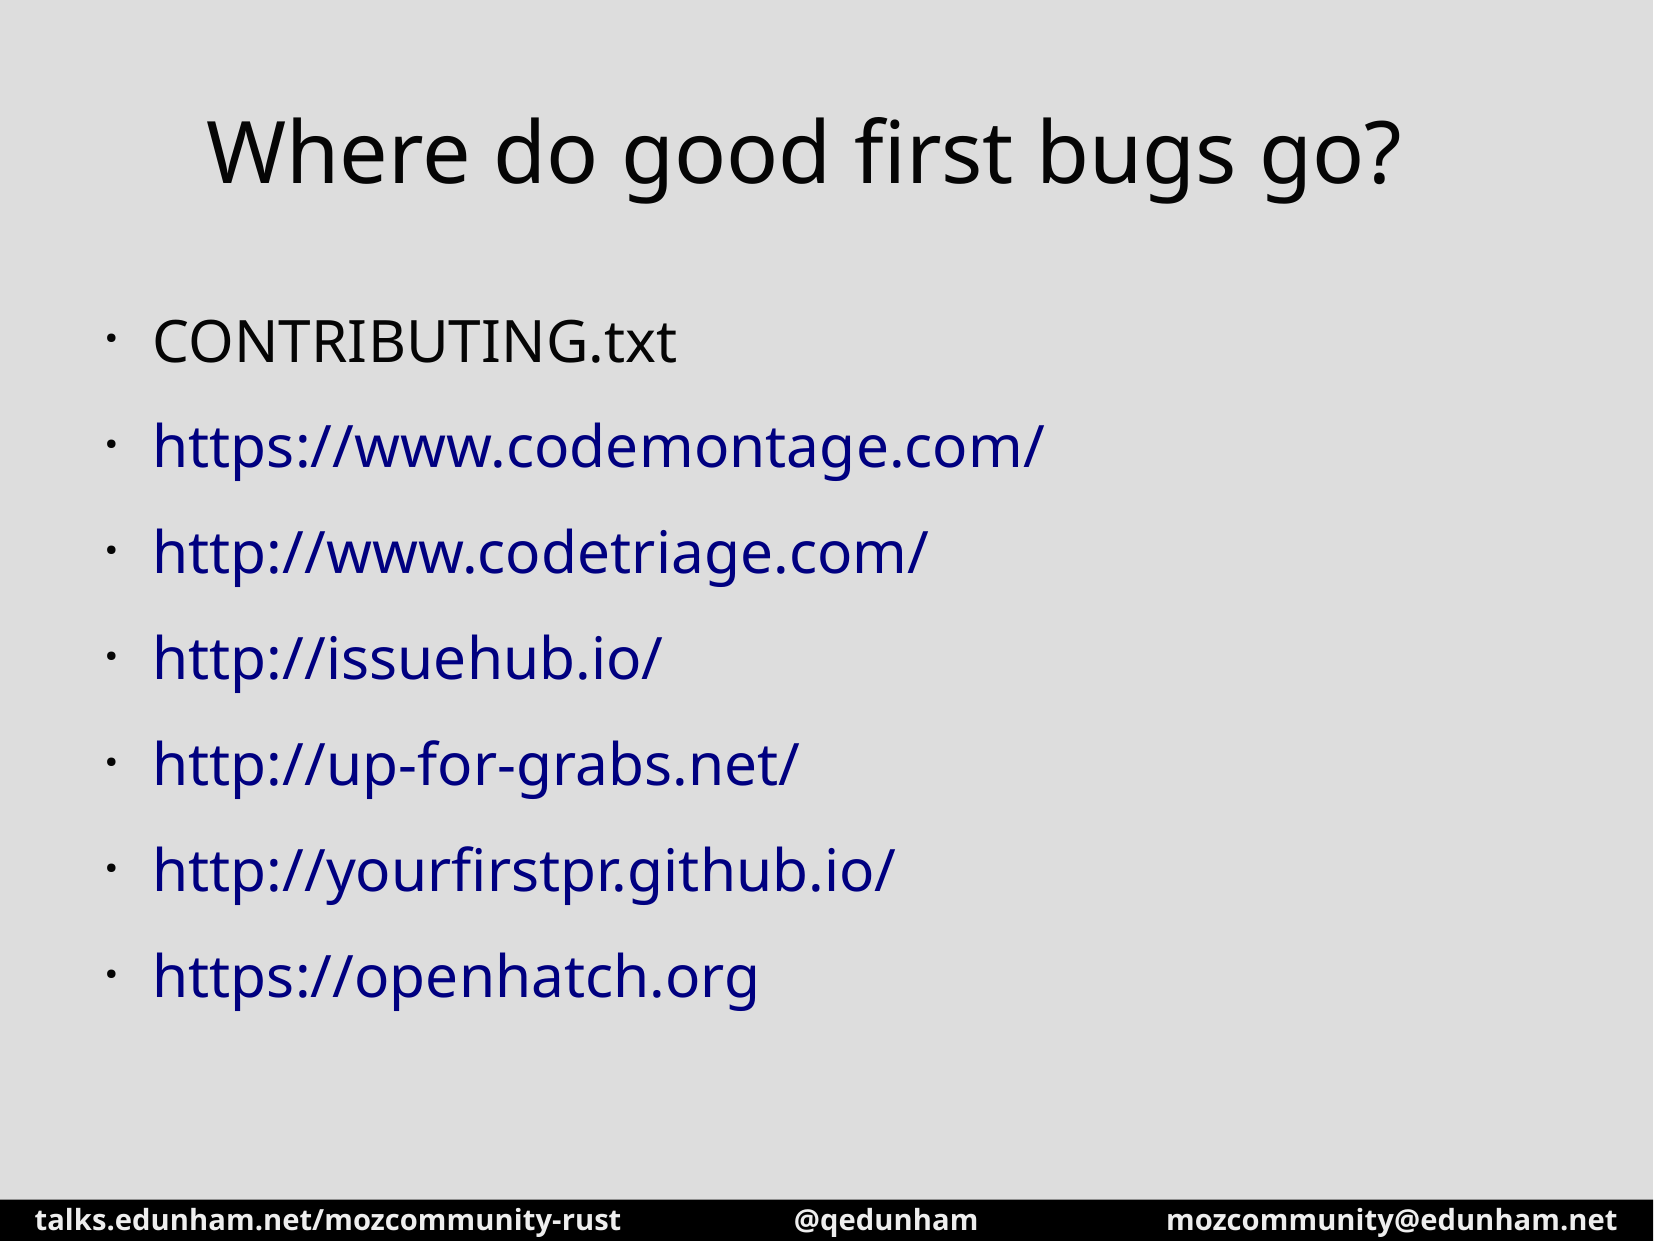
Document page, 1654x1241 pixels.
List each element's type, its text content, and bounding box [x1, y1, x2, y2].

title Where do good first bugs go? [15, 47, 1594, 253]
list CONTRIBUTING.txt https://www.codemontage.com/ http://www.codetriage.com/ http://issuehub.io/ http://up-for-grabs.net/ http://yourfirstpr.github.io/ https://openhatch.org [90, 299, 1546, 1019]
